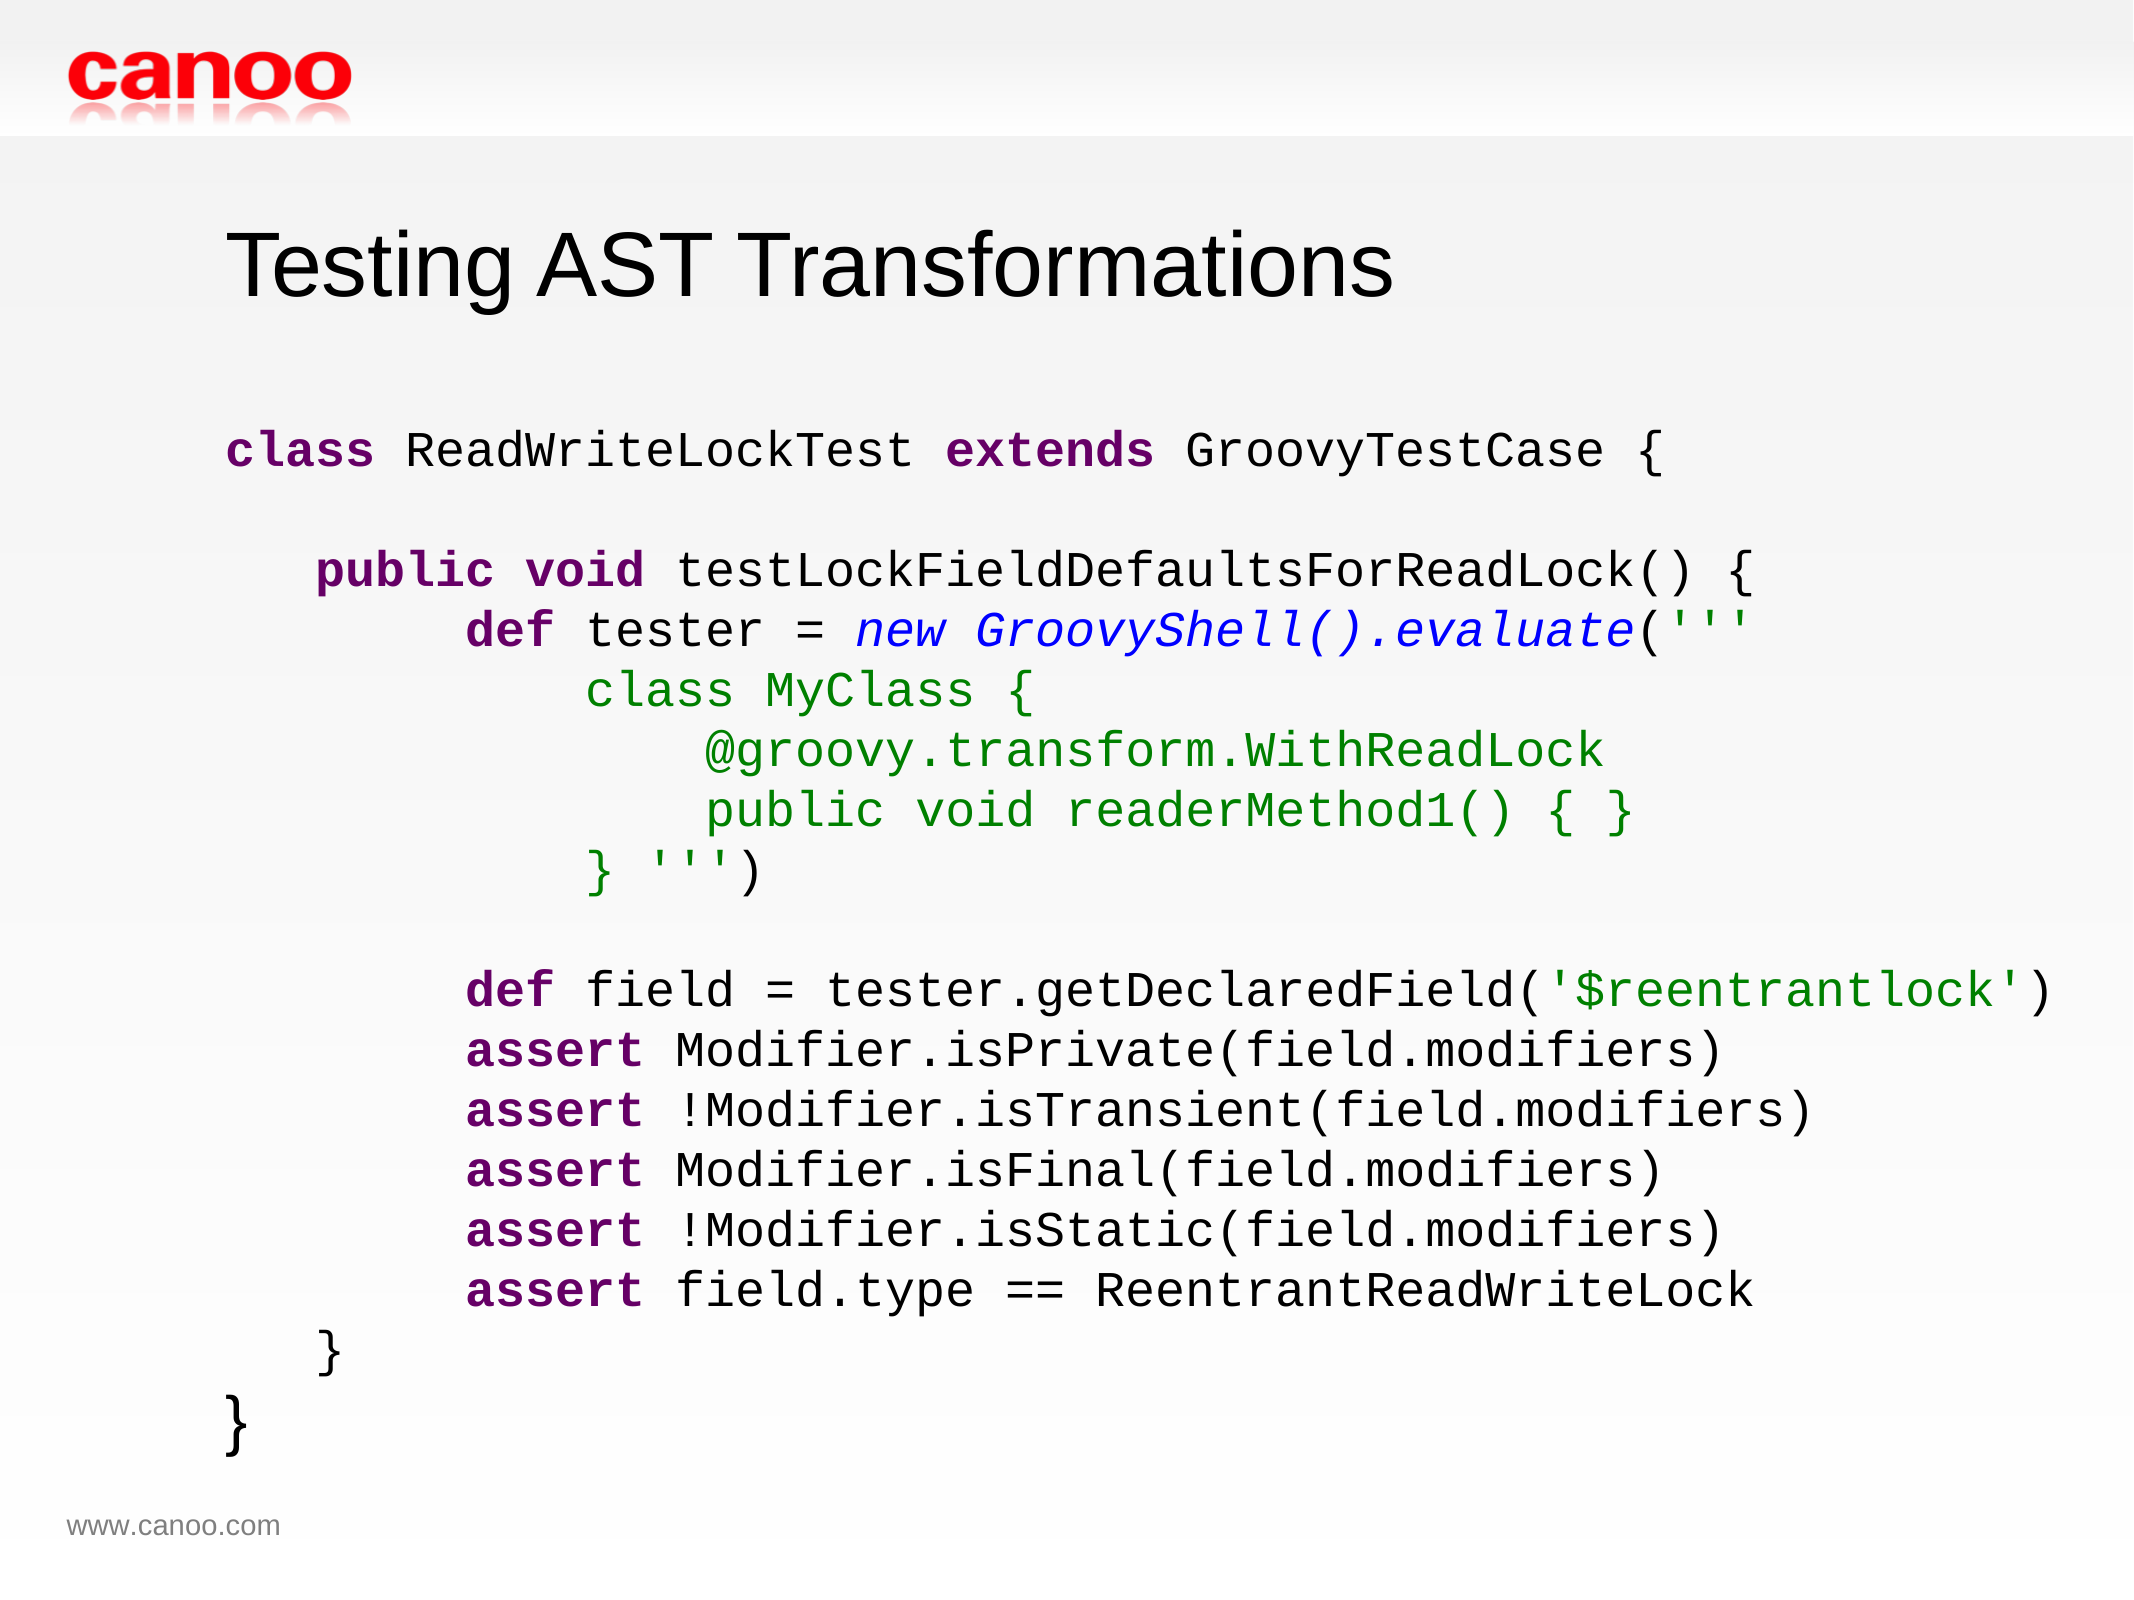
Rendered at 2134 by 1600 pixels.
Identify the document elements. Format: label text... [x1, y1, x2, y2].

text_box Testing AST Transformations class ReadWriteLockTest extends GroovyTestCase { public void testLockFieldDefaultsForReadLock() { def tester = new GroovyShell().evaluate(''' class MyClass { @groovy.transform.WithReadLock public void readerMethod1() { } } ''') def field = tester.getDeclaredField('$reentrantlock') assert Modifier.isPrivate(field.modifiers) assert !Modifier.isTransient(field.modifiers) assert Modifier.isFinal(field.modifiers) assert !Modifier.isStatic(field.modifiers) assert field.type == ReentrantReadWriteLock } } [225, 150, 2101, 1457]
picture [65, 48, 353, 154]
